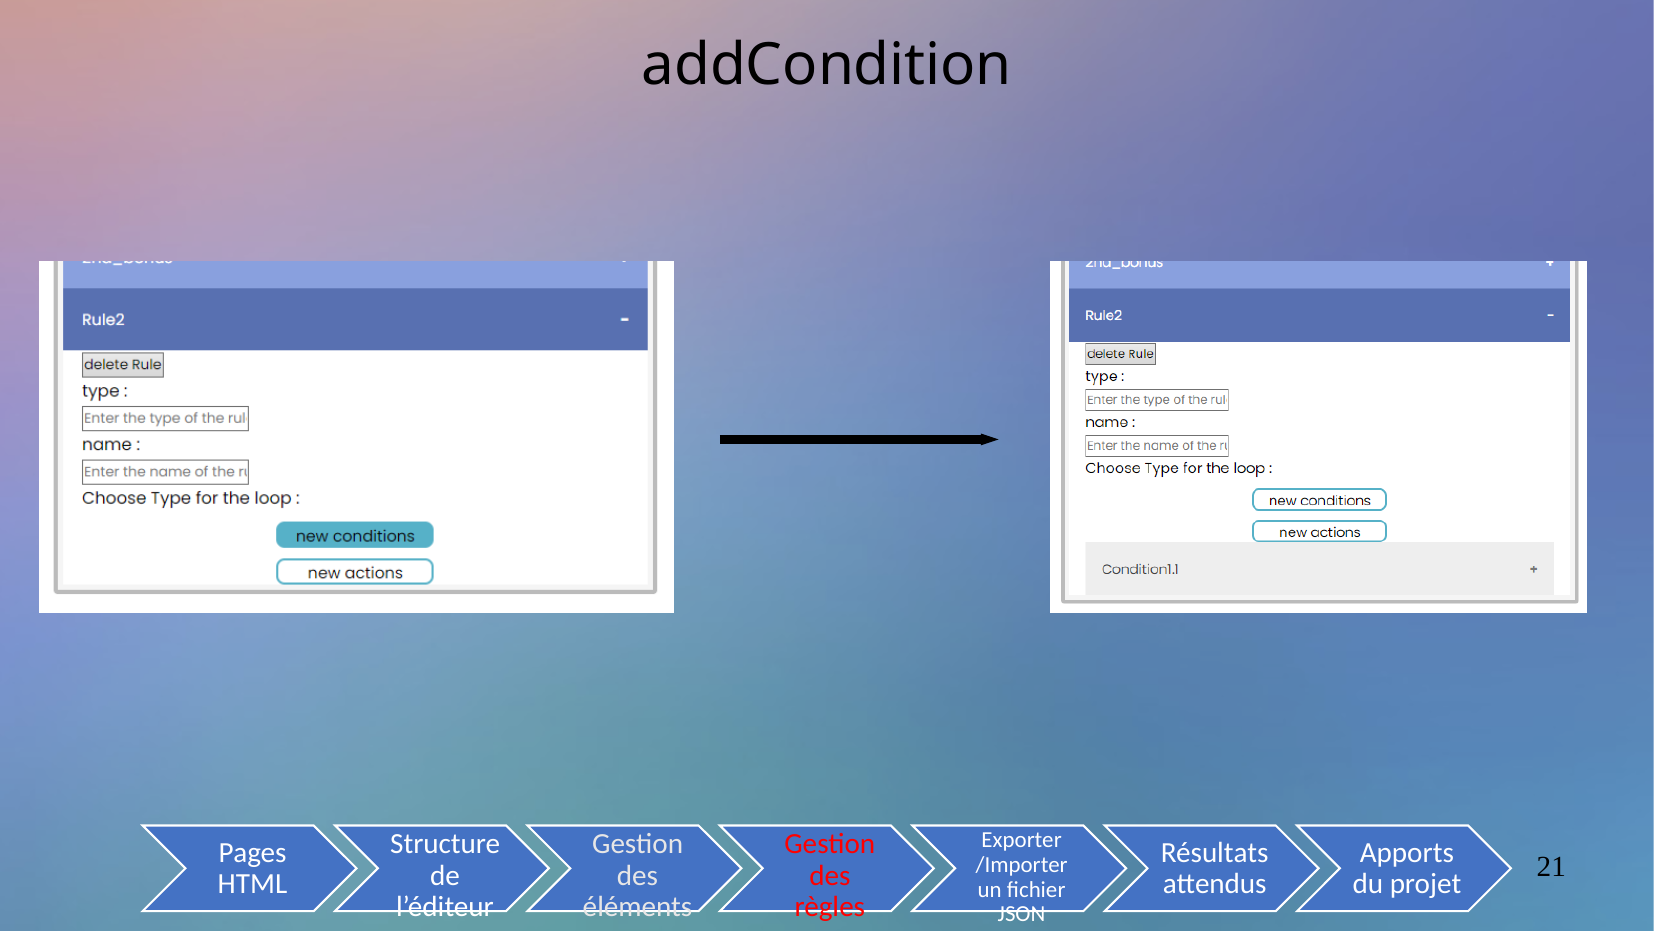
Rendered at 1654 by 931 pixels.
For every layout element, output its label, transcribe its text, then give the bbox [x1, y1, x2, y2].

text_box Exporter /Importer un fichier JSON [912, 825, 1127, 912]
picture [0, 0, 1654, 931]
text_box addCondition [377, 19, 1276, 105]
text_box Gestion des éléments [527, 825, 742, 912]
text_box Pages HTML [142, 825, 357, 912]
text_box [1536, 847, 1571, 912]
text_box Apports du projet [1297, 825, 1511, 912]
text_box Gestion des règles [719, 825, 934, 912]
text_box Structure de l’éditeur [335, 825, 549, 912]
text_box Résultats attendus [1104, 825, 1319, 912]
